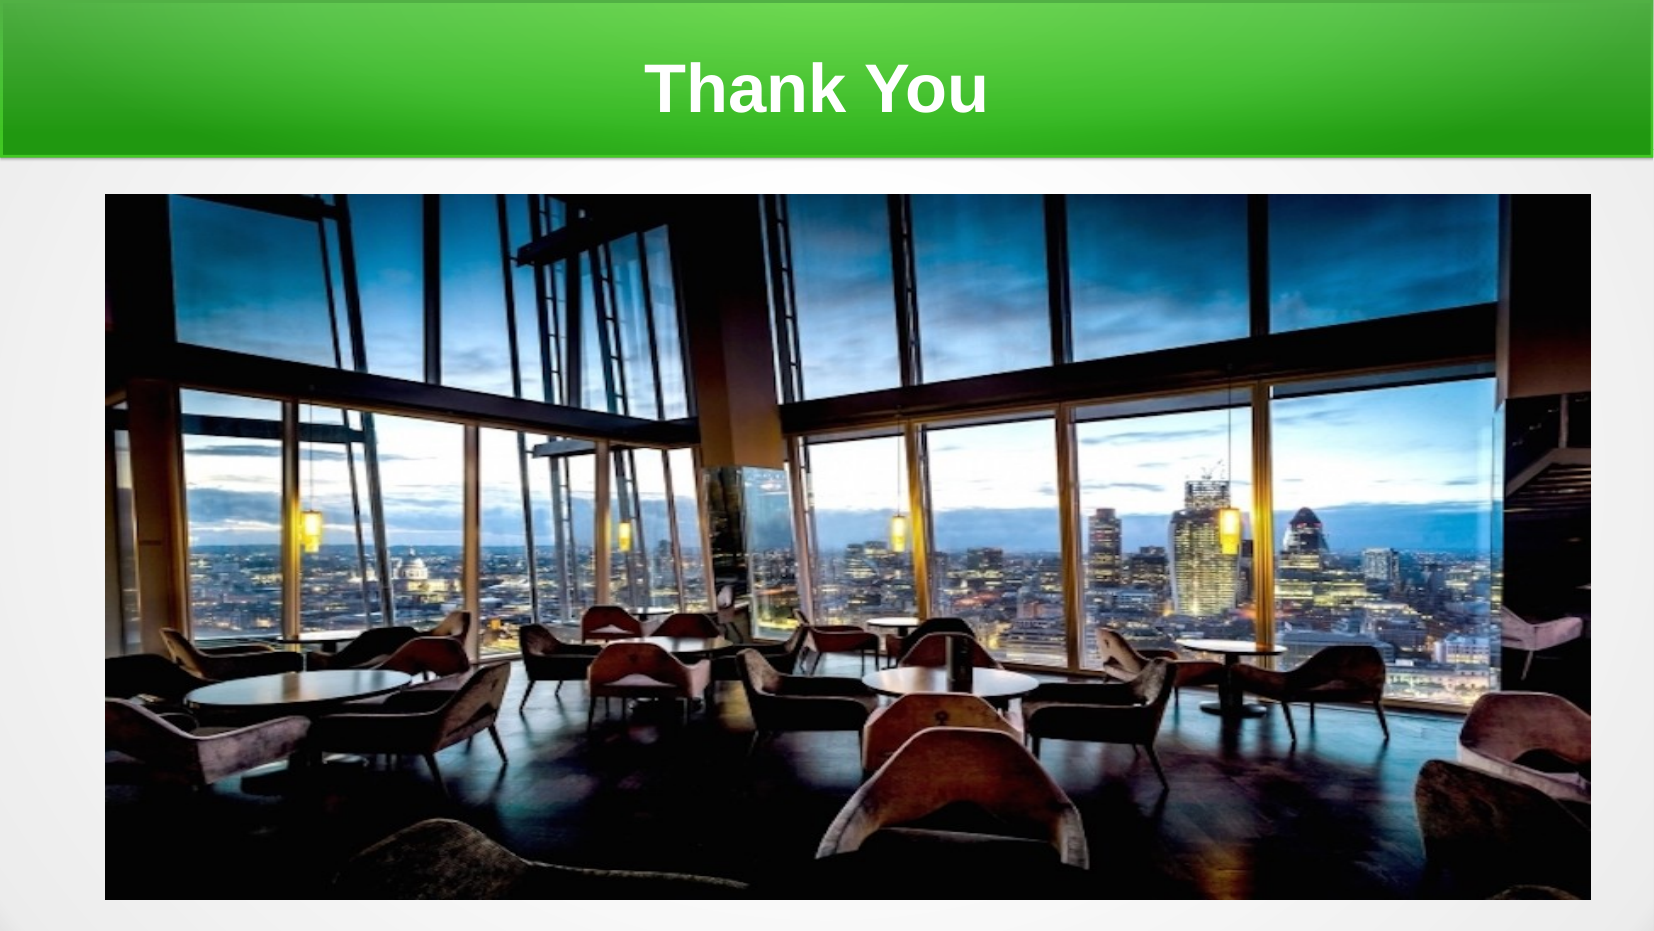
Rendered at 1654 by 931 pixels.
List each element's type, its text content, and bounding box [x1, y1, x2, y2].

picture [105, 194, 1591, 901]
picture [986, 239, 996, 244]
title Thank You [82, 35, 1571, 142]
